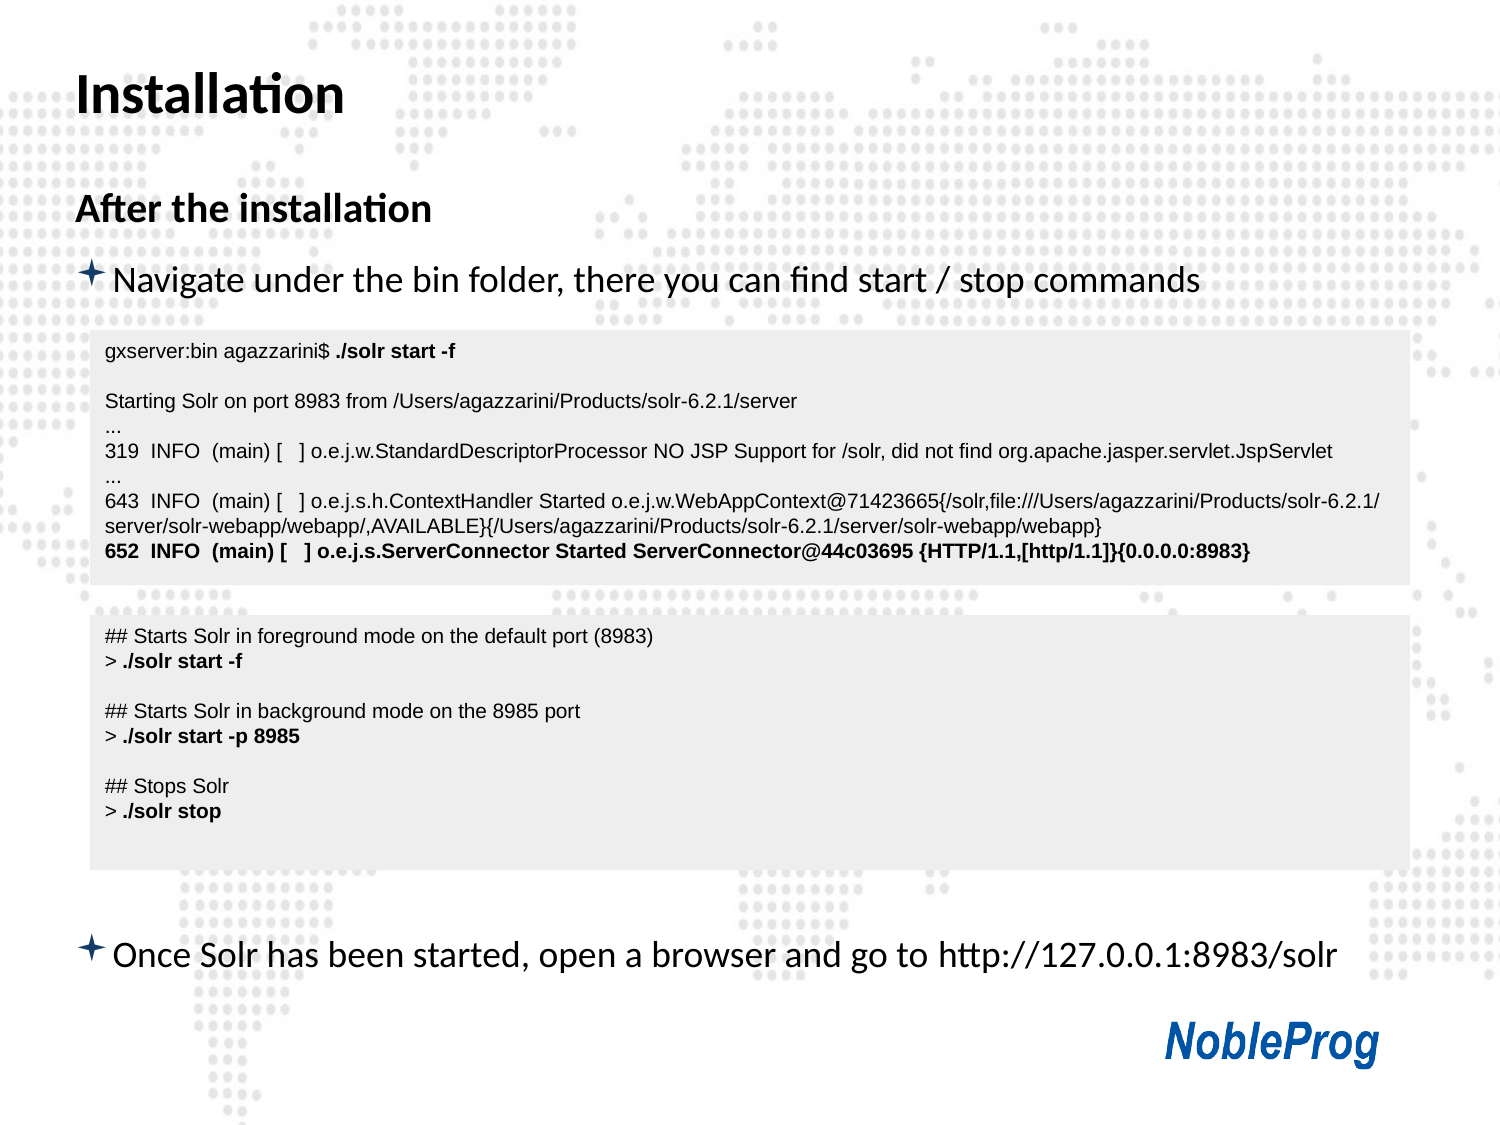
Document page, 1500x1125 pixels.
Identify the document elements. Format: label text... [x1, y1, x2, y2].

text_box gxserver:bin agazzarini$ ./solr start -f Starting Solr on port 8983 from /Users/agazzarini/Products/solr-6.2.1/server ... 319 INFO (main) [ ] o.e.j.w.StandardDescriptorProcessor NO JSP Support for /solr, did not find org.apache.jasper.servlet.JspServlet ... 643 INFO (main) [ ] o.e.j.s.h.ContextHandler Started o.e.j.w.WebAppContext@71423665{/solr,file:///Users/agazzarini/Products/solr-6.2.1/server/solr-webapp/webapp/,AVAILABLE}{/Users/agazzarini/Products/solr-6.2.1/server/solr-webapp/webapp} 652 INFO (main) [ ] o.e.j.s.ServerConnector Started ServerConnector@44c03695 {HTTP/1.1,[http/1.1]}{0.0.0.0:8983} [90, 329, 1411, 586]
text_box Navigate under the bin folder, there you can find start / stop commands Once Solr has been started, open a browser and go to http://127.0.0.1:8983/solr [75, 255, 1425, 906]
picture [0, 0, 1500, 1125]
text_box ## Starts Solr in foreground mode on the default port (8983) > ./solr start -f ## Starts Solr in background mode on the 8985 port > ./solr start -p 8985 ## Stops Solr > ./solr stop [89, 615, 1410, 871]
text_box Installation [75, 55, 1425, 180]
text_box After the installation [75, 180, 1425, 255]
